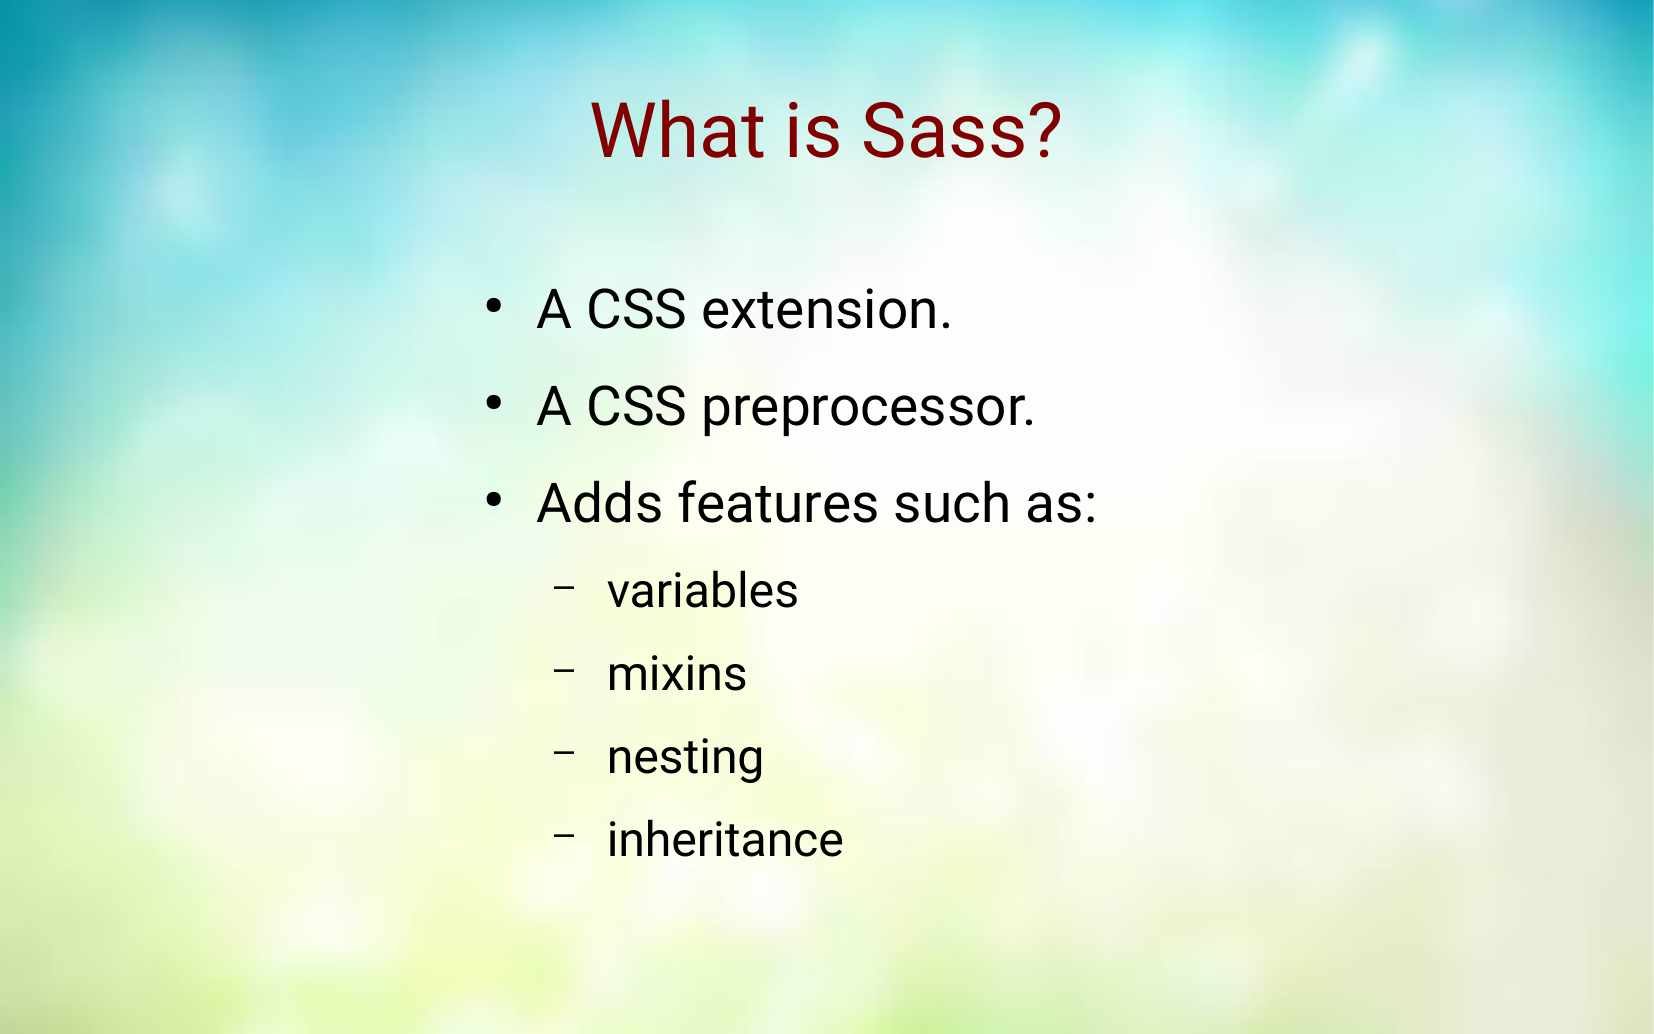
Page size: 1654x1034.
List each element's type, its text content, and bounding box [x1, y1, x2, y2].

picture [0, 0, 1654, 1034]
title What is Sass? [82, 41, 1571, 214]
list A CSS extension. A CSS preprocessor. Adds features such as: variables mixins nesting inheritance [466, 270, 1188, 870]
